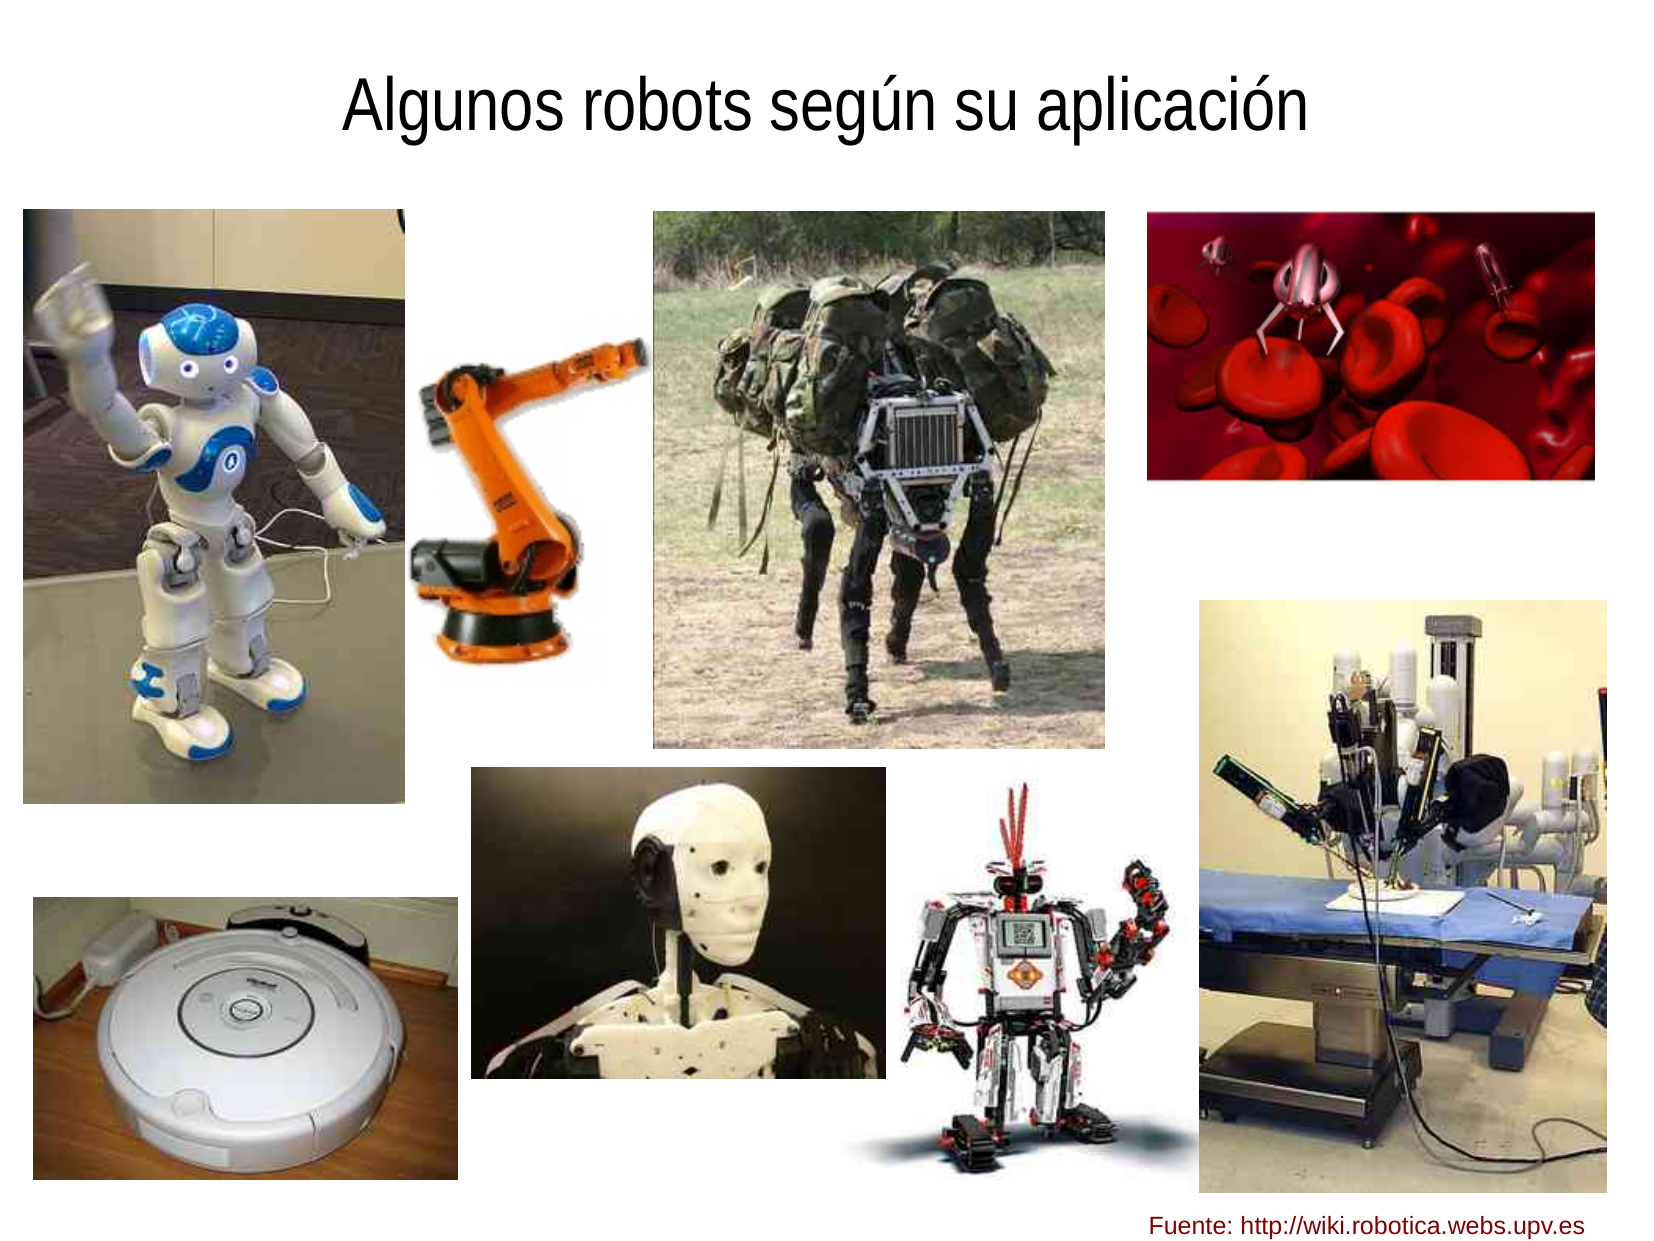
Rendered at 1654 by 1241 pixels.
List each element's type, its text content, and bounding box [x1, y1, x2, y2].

text_box Fuente: http://wiki.robotica.webs.upv.es [1133, 1204, 1654, 1241]
text_box Algunos robots según su aplicación [200, 59, 1453, 166]
picture [33, 897, 458, 1180]
picture [471, 600, 1607, 1193]
picture [1147, 209, 1595, 485]
picture [23, 209, 1105, 804]
